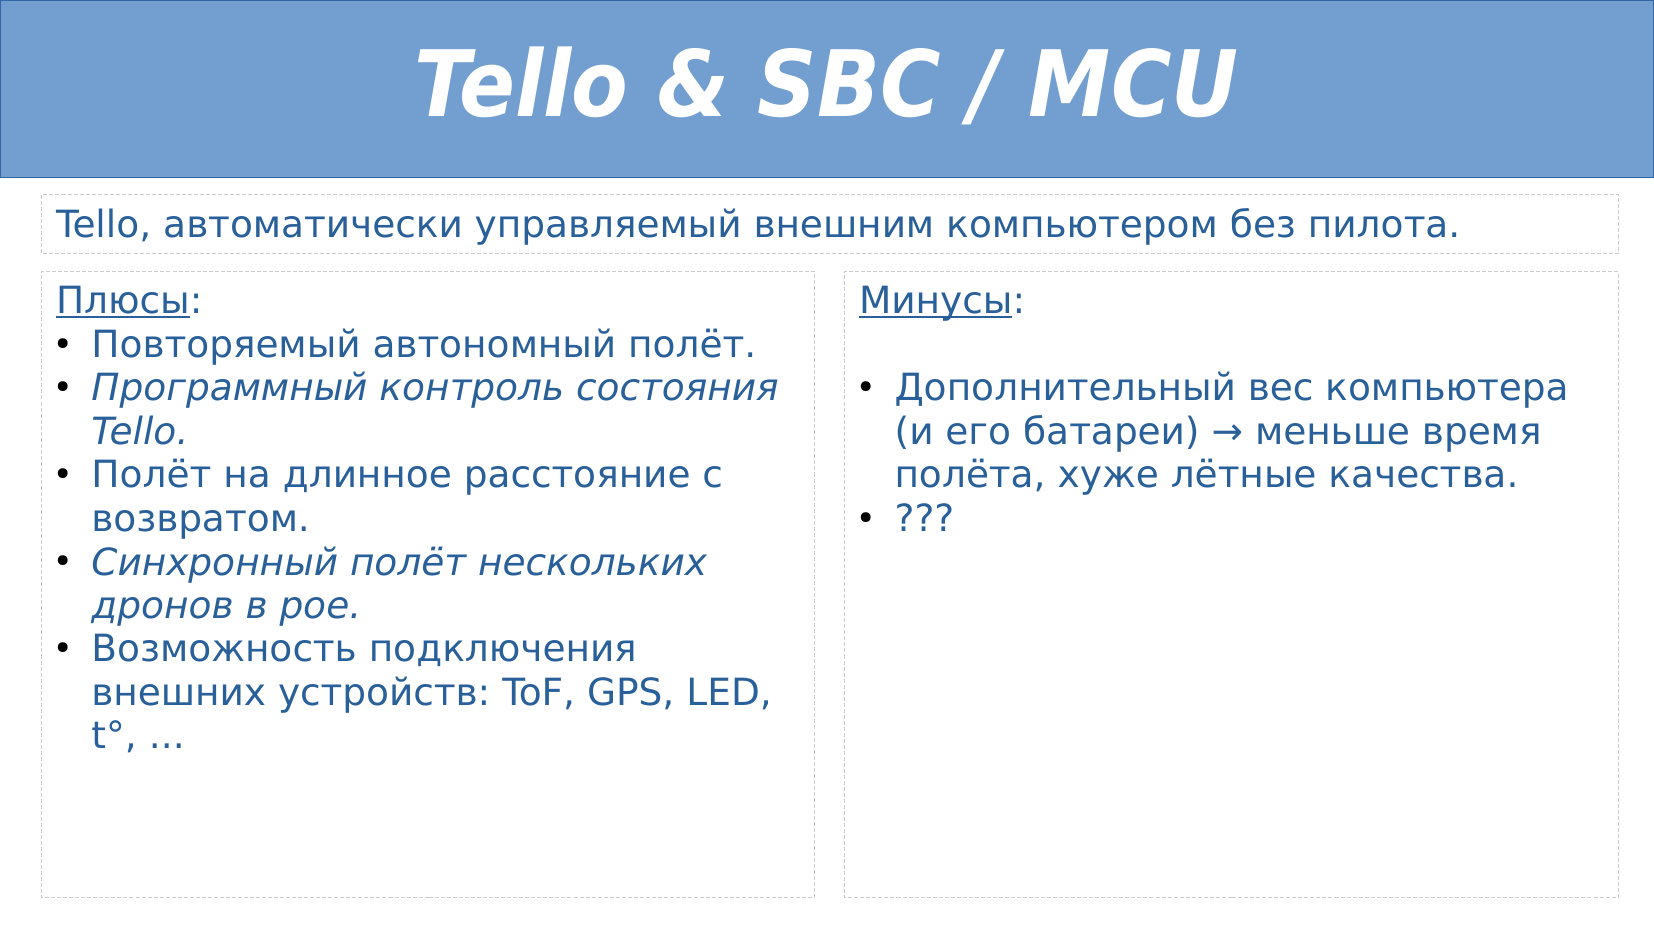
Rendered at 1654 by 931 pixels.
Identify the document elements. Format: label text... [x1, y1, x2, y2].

text_box Минусы: Дополнительный вес компьютера (и его батареи) → меньше время полёта, хуже лётные качества. ??? [844, 271, 1619, 898]
text_box [0, 0, 1654, 178]
text_box Tello, автоматически управляемый внешним компьютером без пилота. [41, 194, 1619, 254]
text_box Tello & SBC / MCU [11, 23, 1642, 178]
text_box Плюсы: Повторяемый автономный полёт. Программный контроль состояния Tello. Полёт на длинное расстояние с возвратом. Синхронный полёт нескольких дронов в рое. Возможность подключения внешних устройств: ToF, GPS, LED, t°, ... [41, 271, 815, 898]
